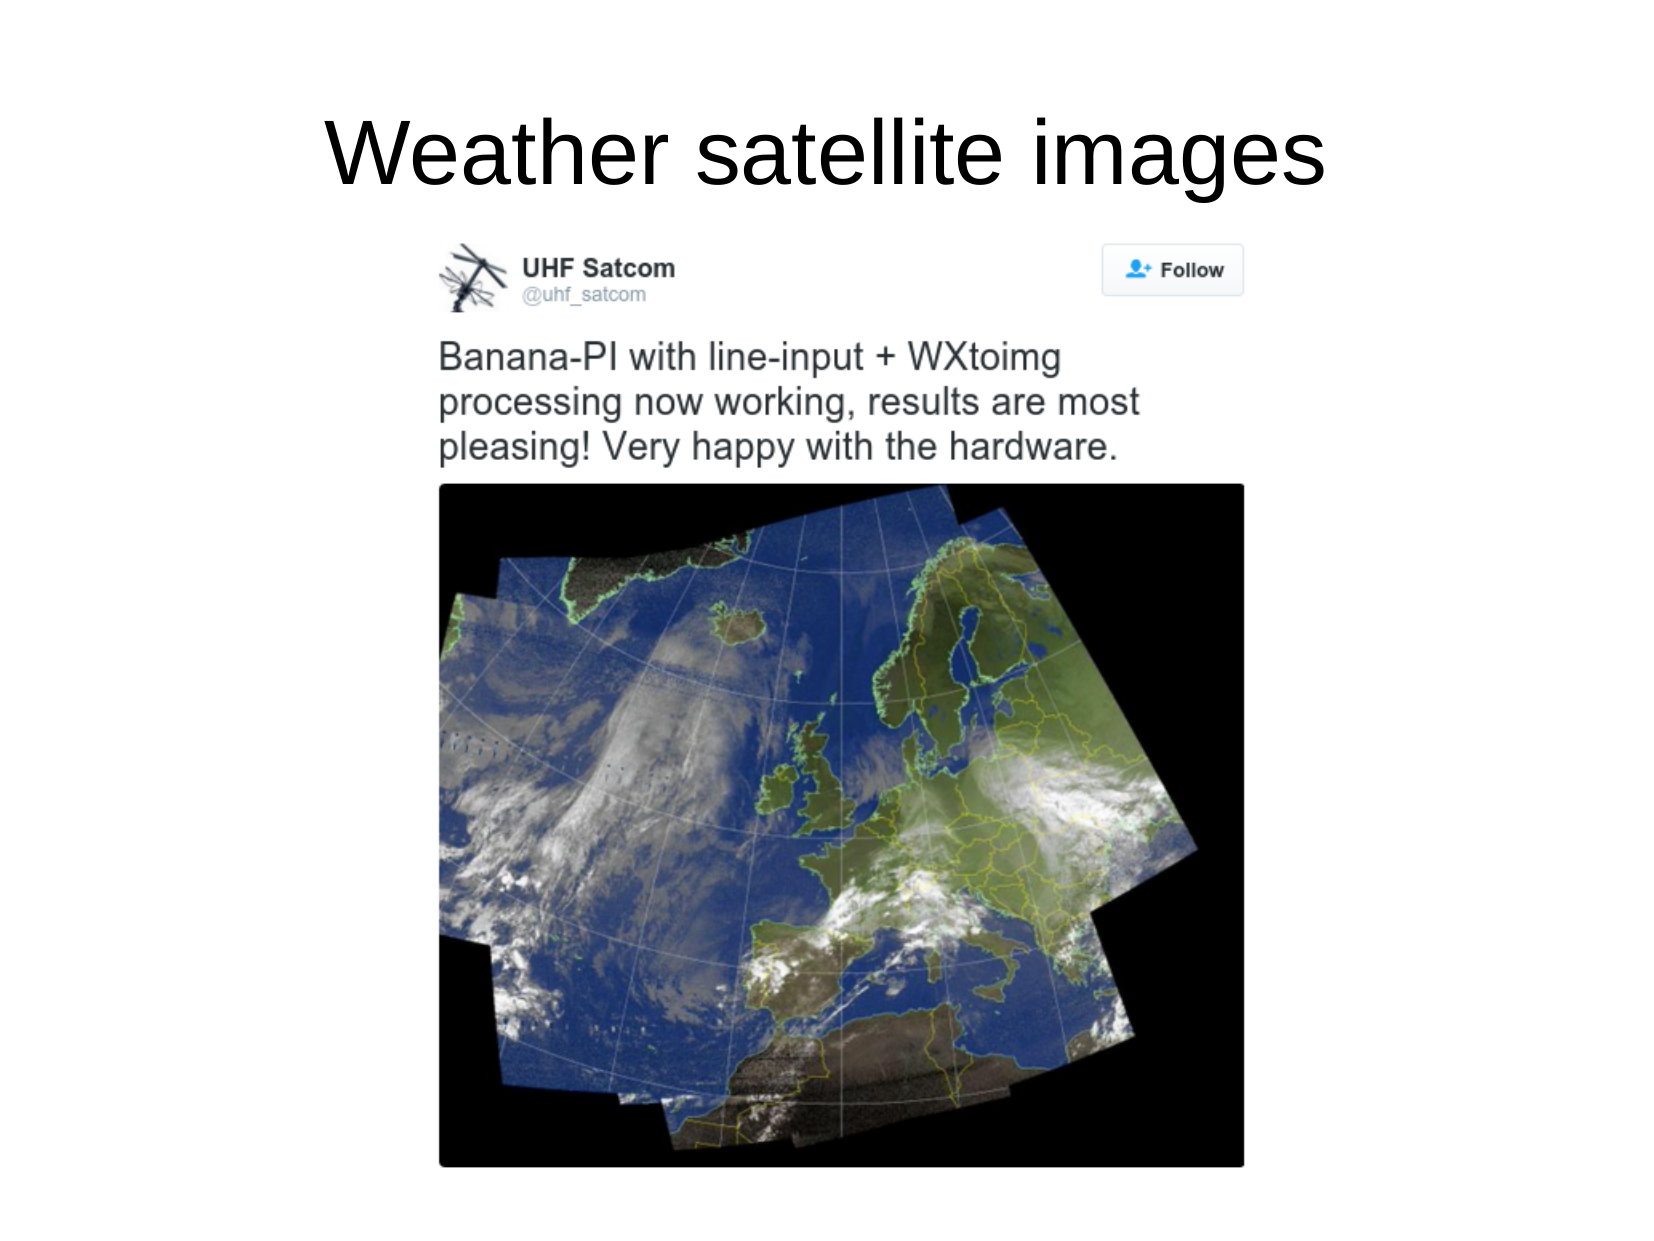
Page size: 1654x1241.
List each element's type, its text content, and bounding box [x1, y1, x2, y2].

title Weather satellite images [82, 49, 1571, 257]
picture [425, 231, 1262, 1182]
